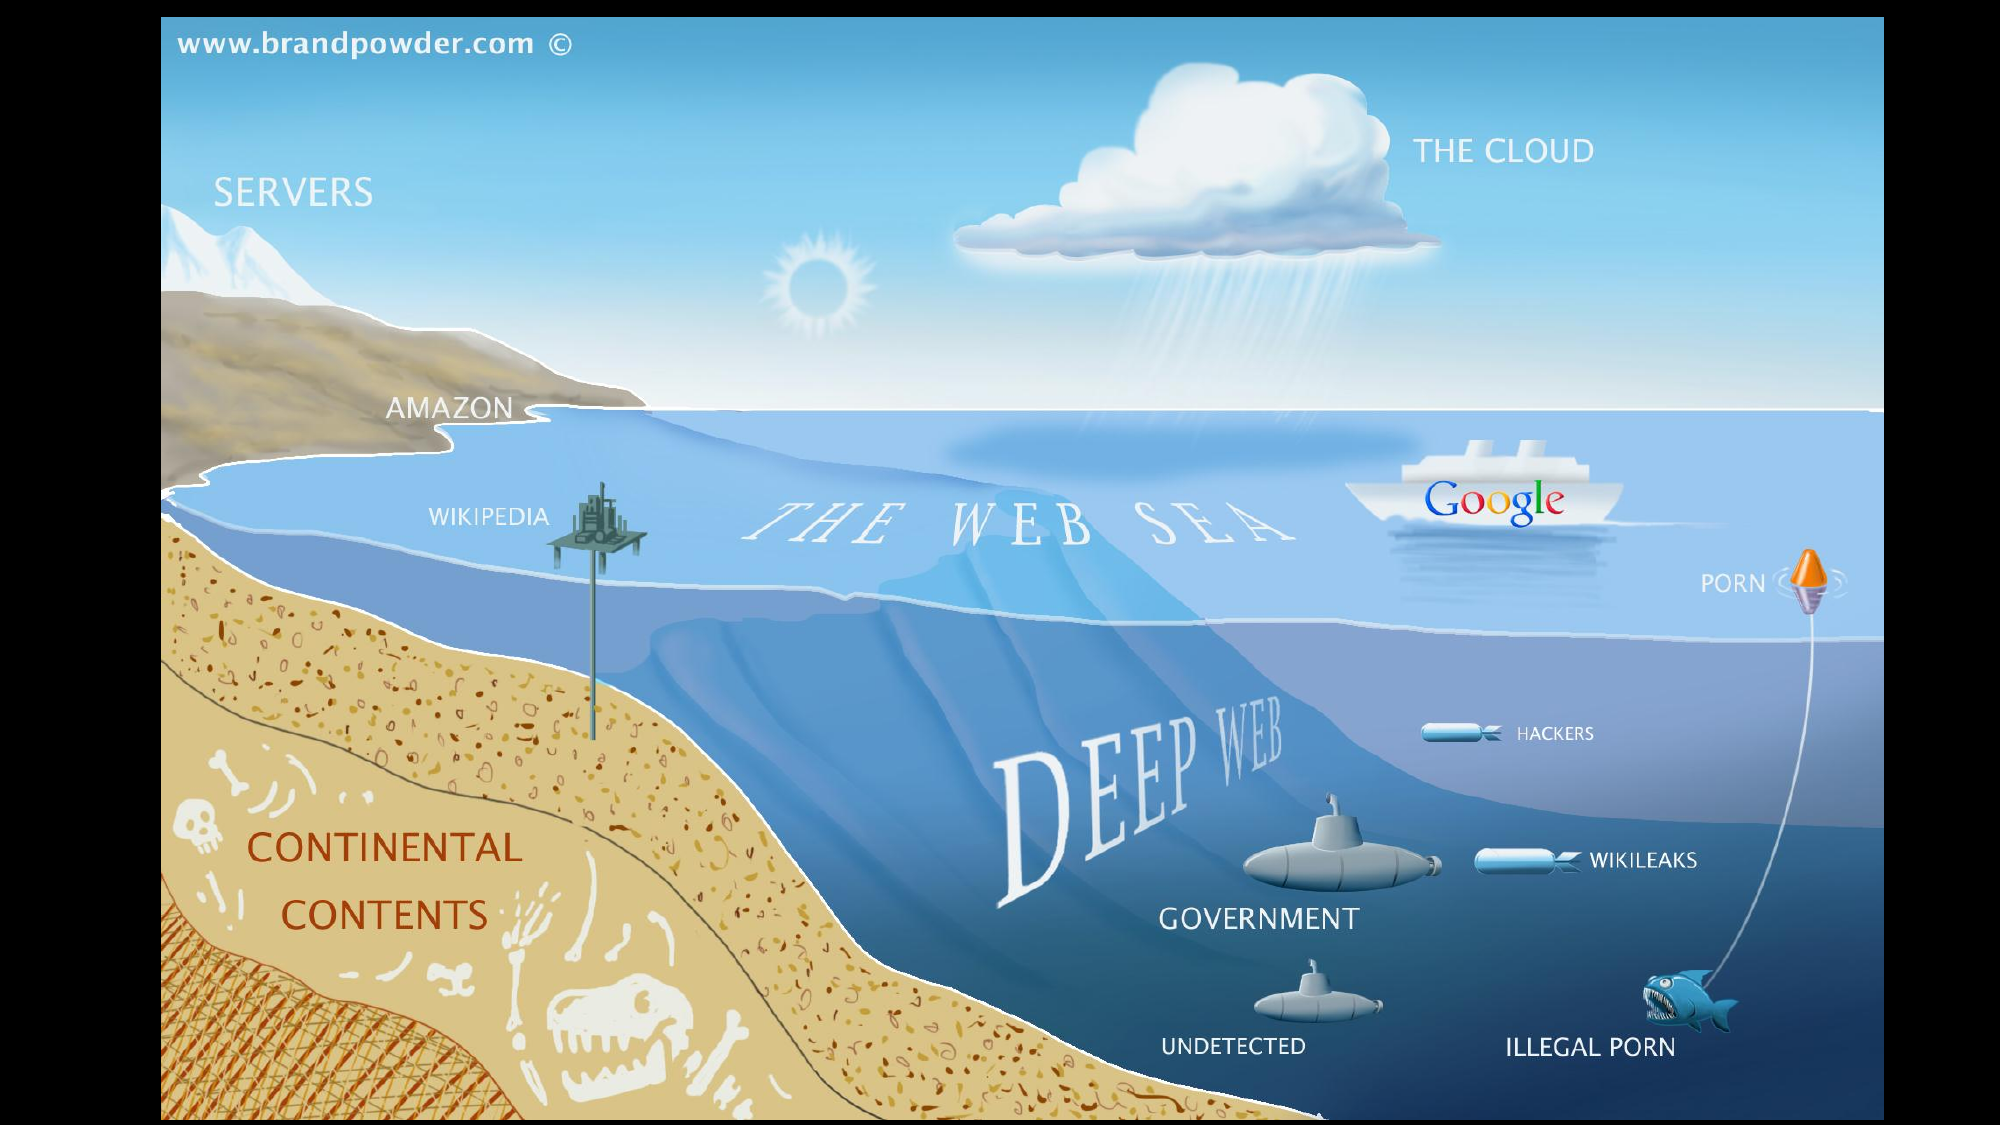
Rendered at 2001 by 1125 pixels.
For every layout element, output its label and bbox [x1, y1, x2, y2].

picture [161, 17, 1884, 1120]
